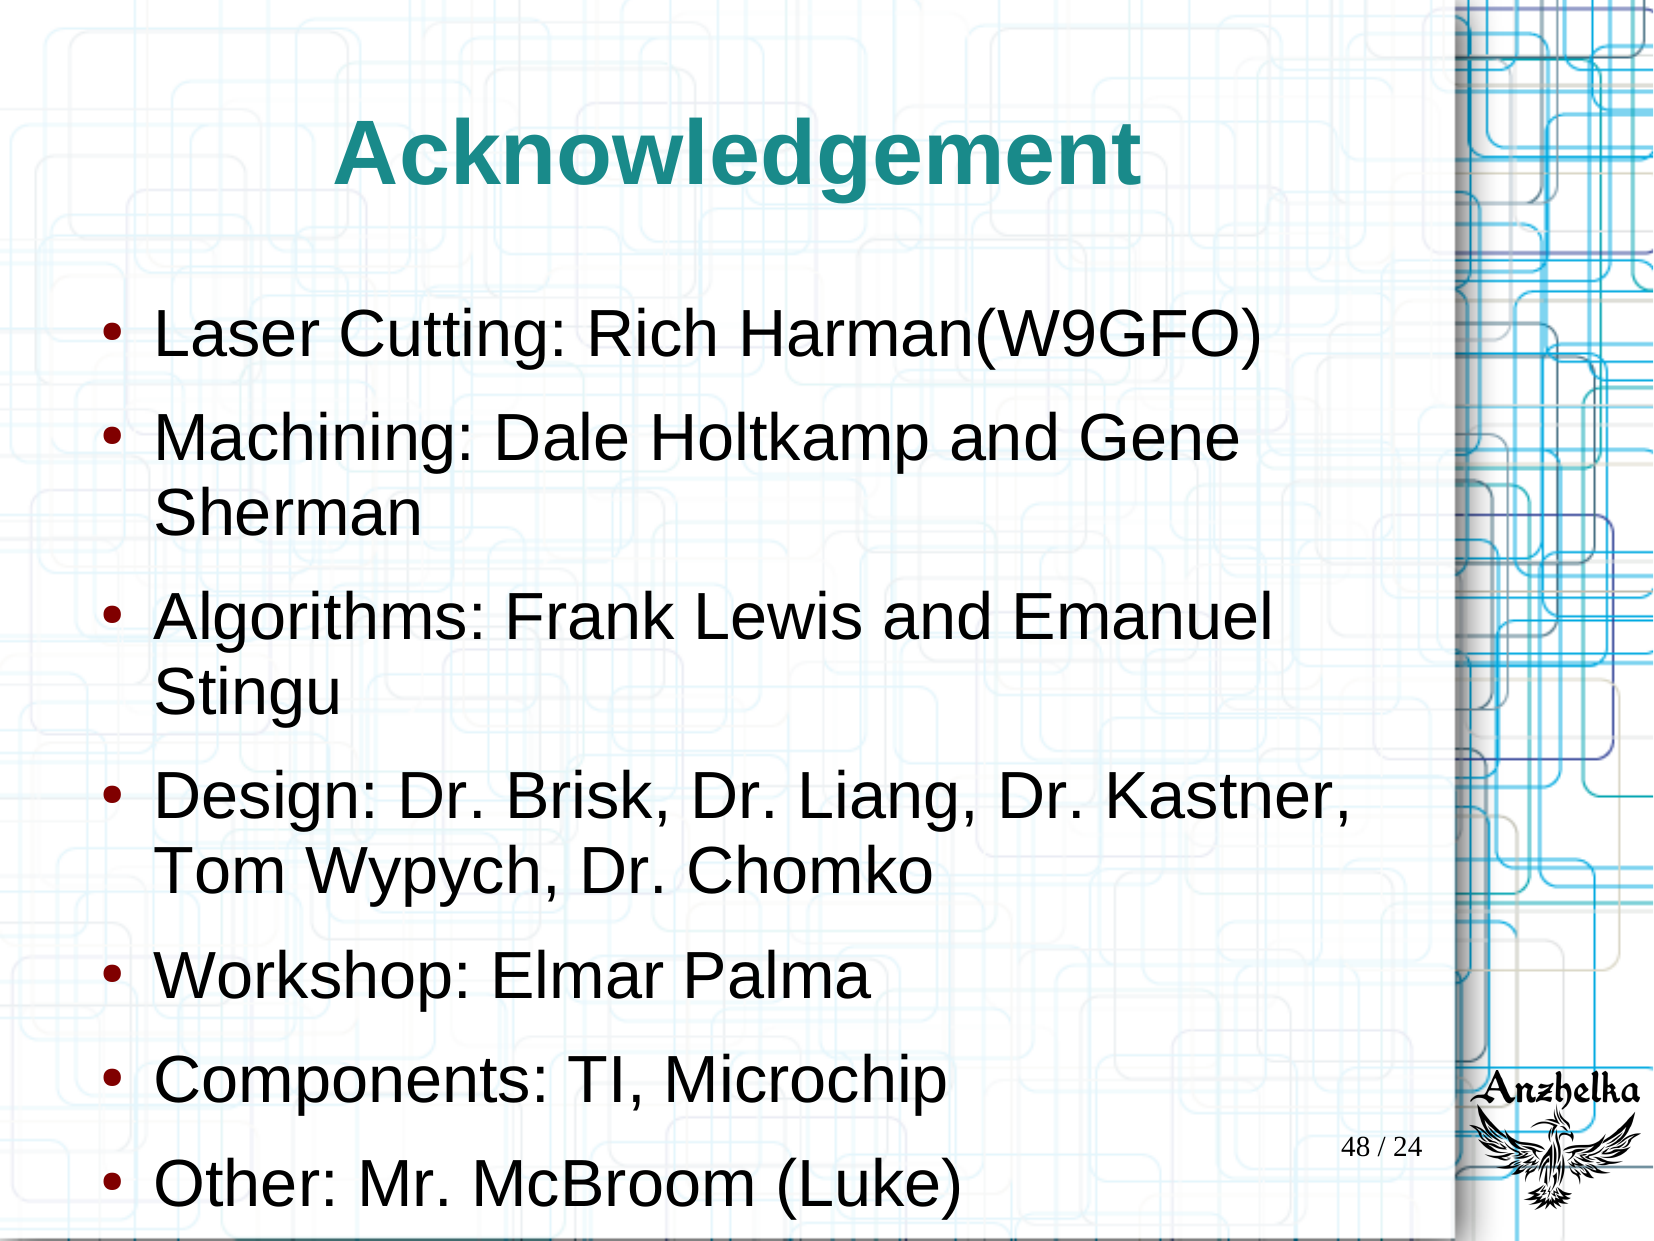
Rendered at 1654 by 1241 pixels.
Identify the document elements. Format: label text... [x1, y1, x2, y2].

picture [0, 0, 1654, 1241]
list Laser Cutting: Rich Harman(W9GFO) Machining: Dale Holtkamp and Gene Sherman Algorithms: Frank Lewis and Emanuel Stingu Design: Dr. Brisk, Dr. Liang, Dr. Kastner, Tom Wypych, Dr. Chomko Workshop: Elmar Palma Components: TI, Microchip Other: Mr. McBroom (Luke) [82, 296, 1417, 1241]
title Acknowledgement [58, 49, 1417, 257]
